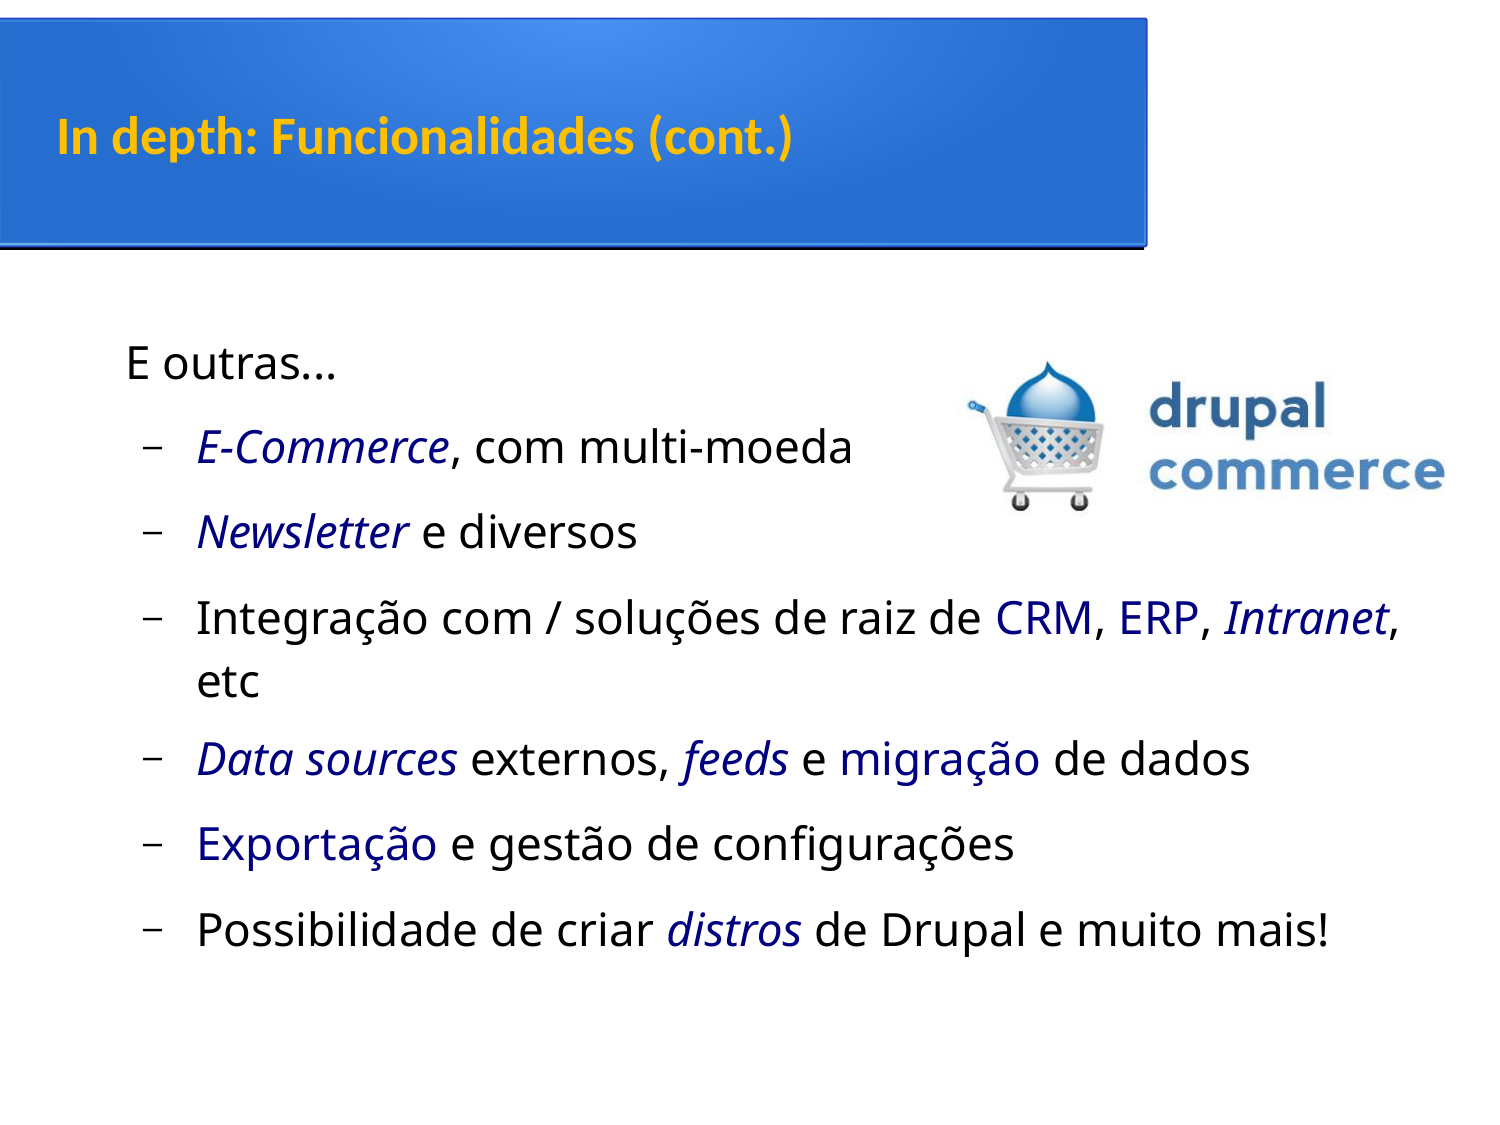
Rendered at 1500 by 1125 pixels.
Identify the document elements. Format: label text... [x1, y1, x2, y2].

list In depth: Funcionalidades (cont.) [41, 41, 1111, 225]
list E outras... E-Commerce, com multi-moeda Newsletter e diversos Integração com / soluções de raiz de CRM, ERP, Intranet, etc Data sources externos, feeds e migração de dados Exportação e gestão de configurações Possibilidade de criar distros de Drupal e muito mais! [39, 326, 1453, 966]
picture [909, 304, 1500, 577]
